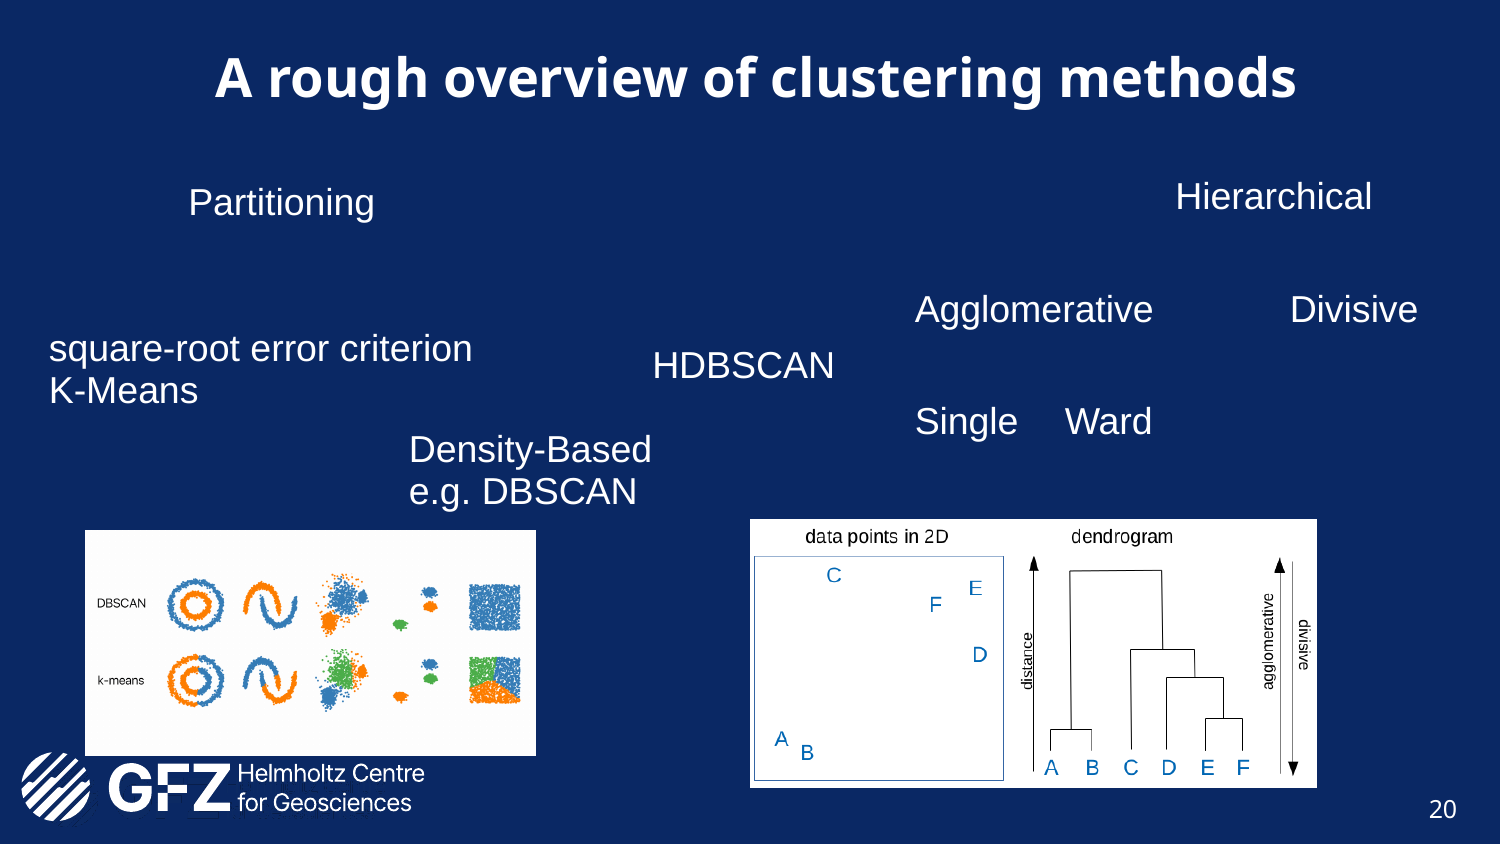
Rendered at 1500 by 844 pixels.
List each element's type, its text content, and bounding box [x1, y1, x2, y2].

picture [377, 800, 385, 809]
picture [39, 767, 48, 776]
text_box Density-Based e.g. DBSCAN [394, 420, 668, 520]
text_box Ward [1050, 393, 1168, 451]
text_box Hierarchical [1160, 168, 1388, 226]
picture [39, 767, 385, 827]
text_box Single [900, 393, 1034, 451]
picture [85, 530, 536, 756]
picture [39, 767, 83, 805]
text_box Agglomerative [900, 280, 1169, 338]
text_box square-root error criterion K-Means [34, 320, 488, 420]
picture [750, 519, 1317, 788]
picture [39, 767, 65, 788]
text_box HDBSCAN [637, 337, 851, 395]
title A rough overview of clustering methods [39, 35, 1475, 198]
text_box Divisive [1275, 280, 1434, 338]
text_box Partitioning [173, 173, 391, 231]
